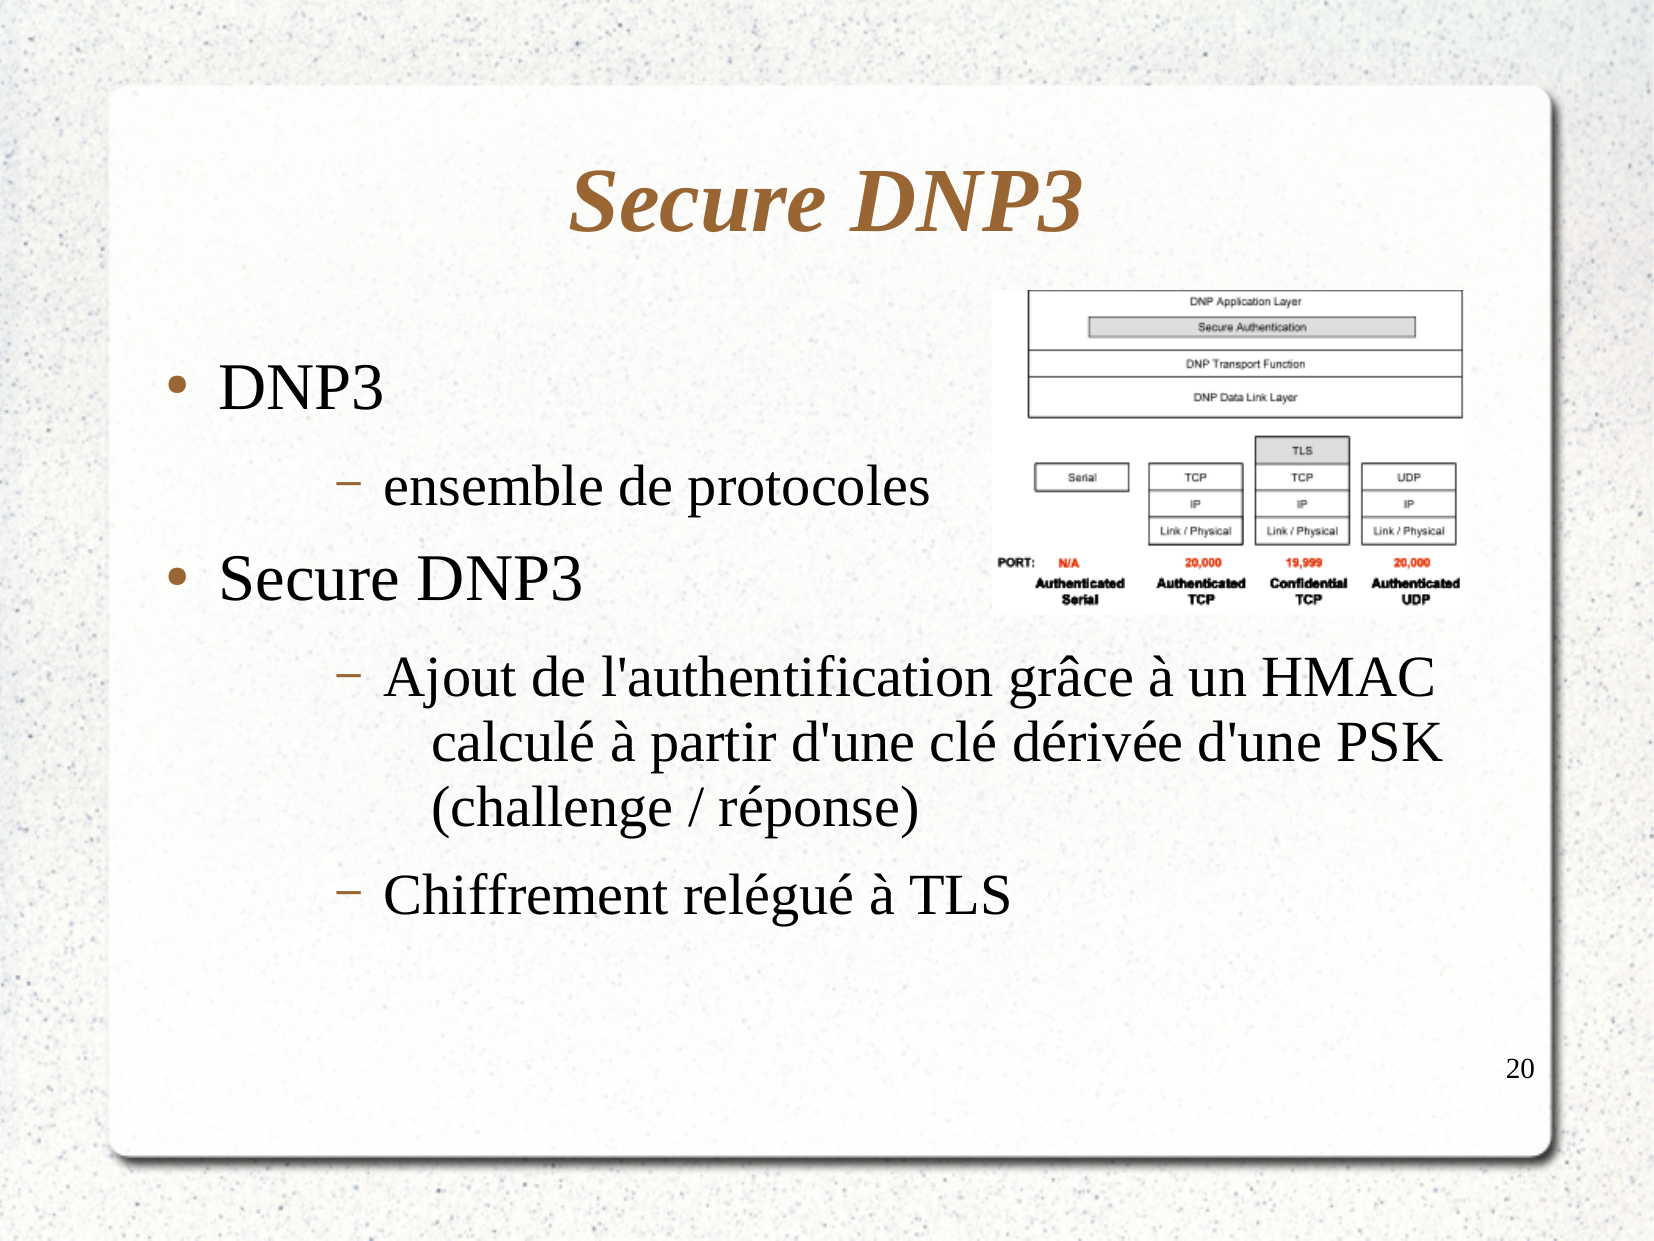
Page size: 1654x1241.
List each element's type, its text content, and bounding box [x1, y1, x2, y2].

picture [0, 0, 1654, 1241]
title Secure DNP3 [118, 96, 1536, 304]
list DNP3 ensemble de protocoles Secure DNP3 Ajout de l'authentification grâce à un HMAC calculé à partir d'une clé dérivée d'une PSK (challenge / réponse) Chiffrement relégué à TLS [147, 349, 1453, 969]
